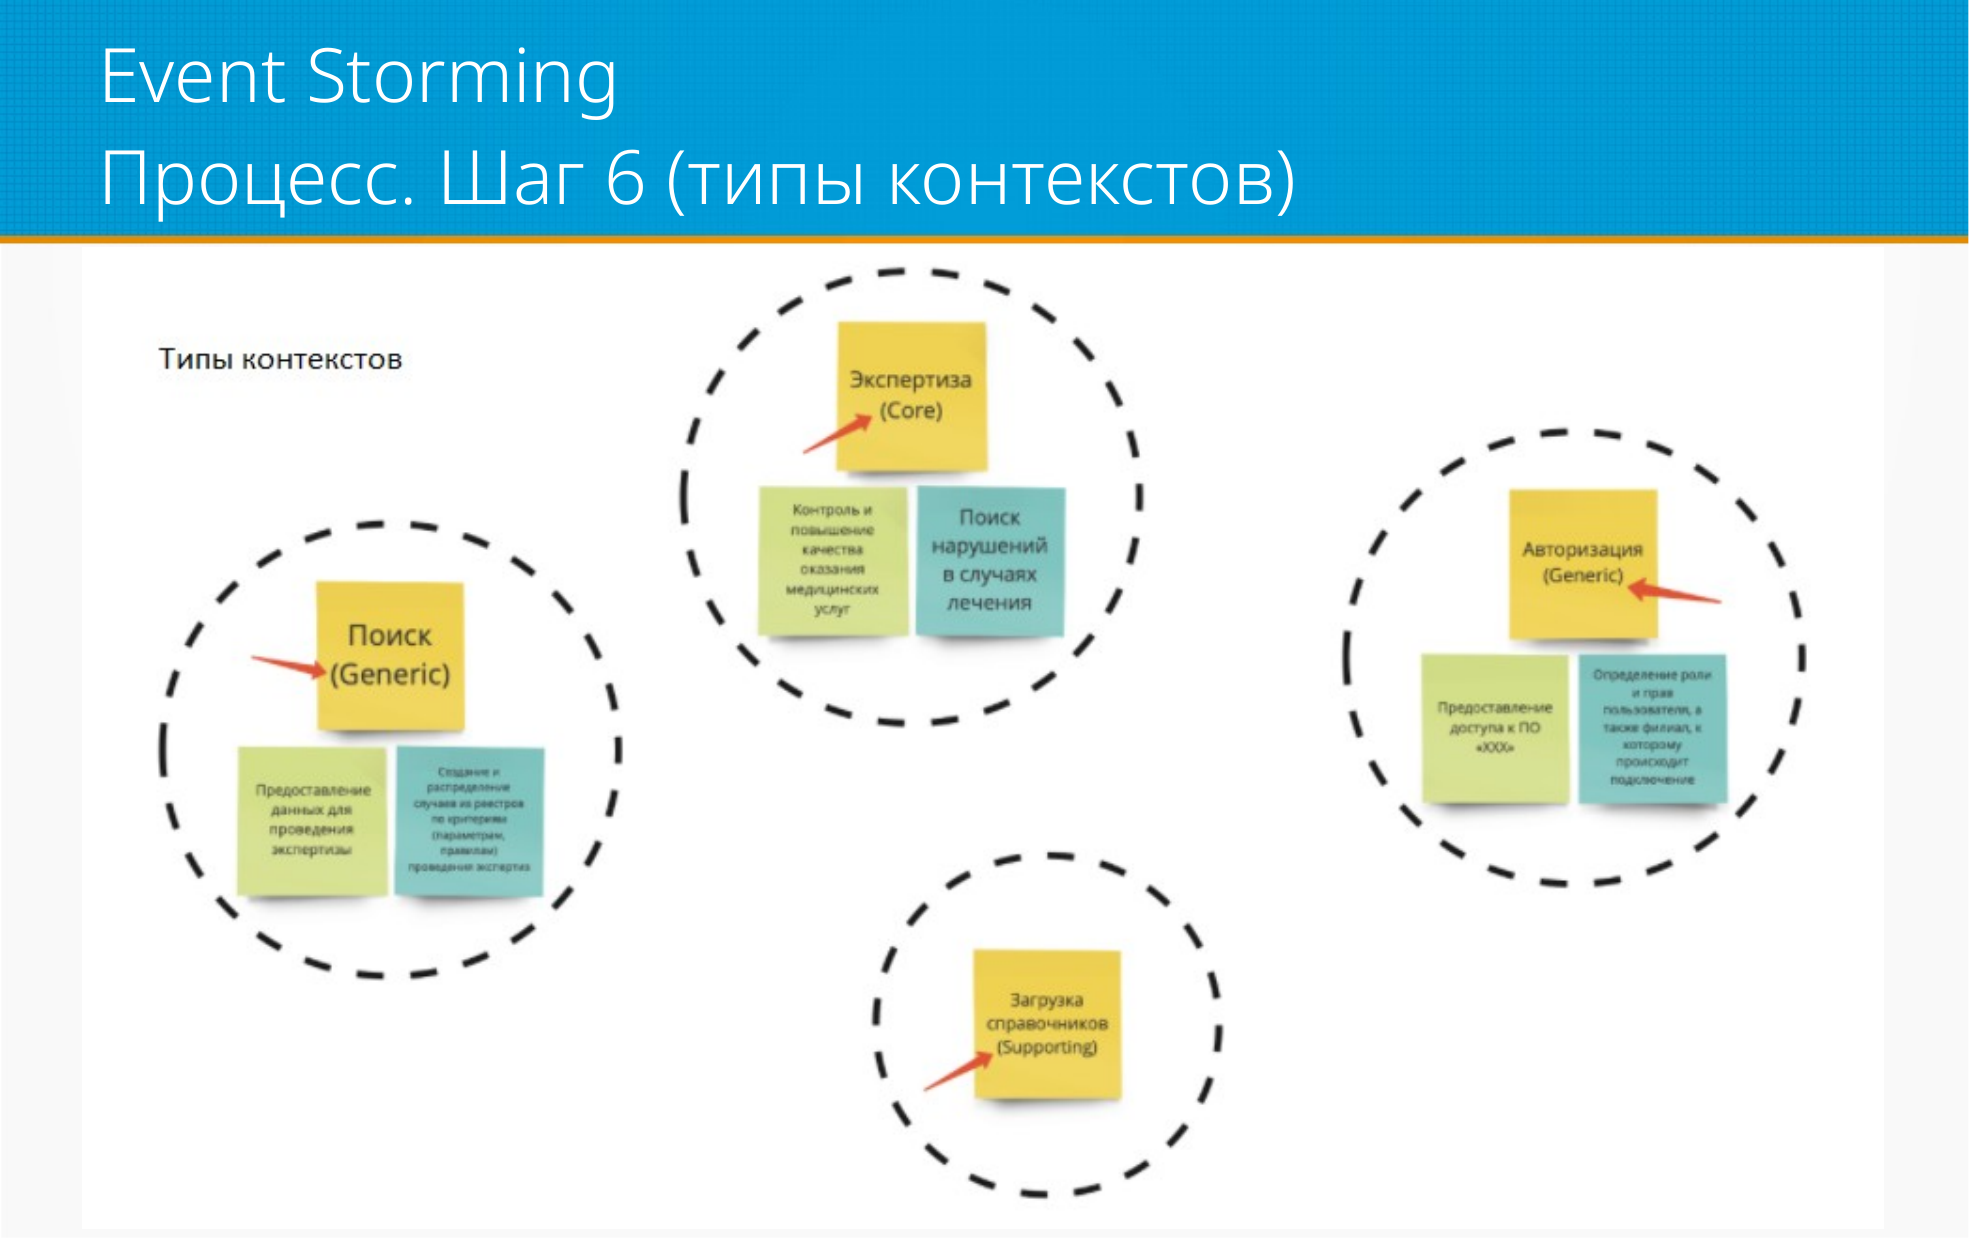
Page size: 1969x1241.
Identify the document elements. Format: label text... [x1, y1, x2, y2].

picture [0, 233, 1969, 1241]
title Event Storming Процесс. Шаг 6 (типы контекстов) [98, 19, 1870, 227]
